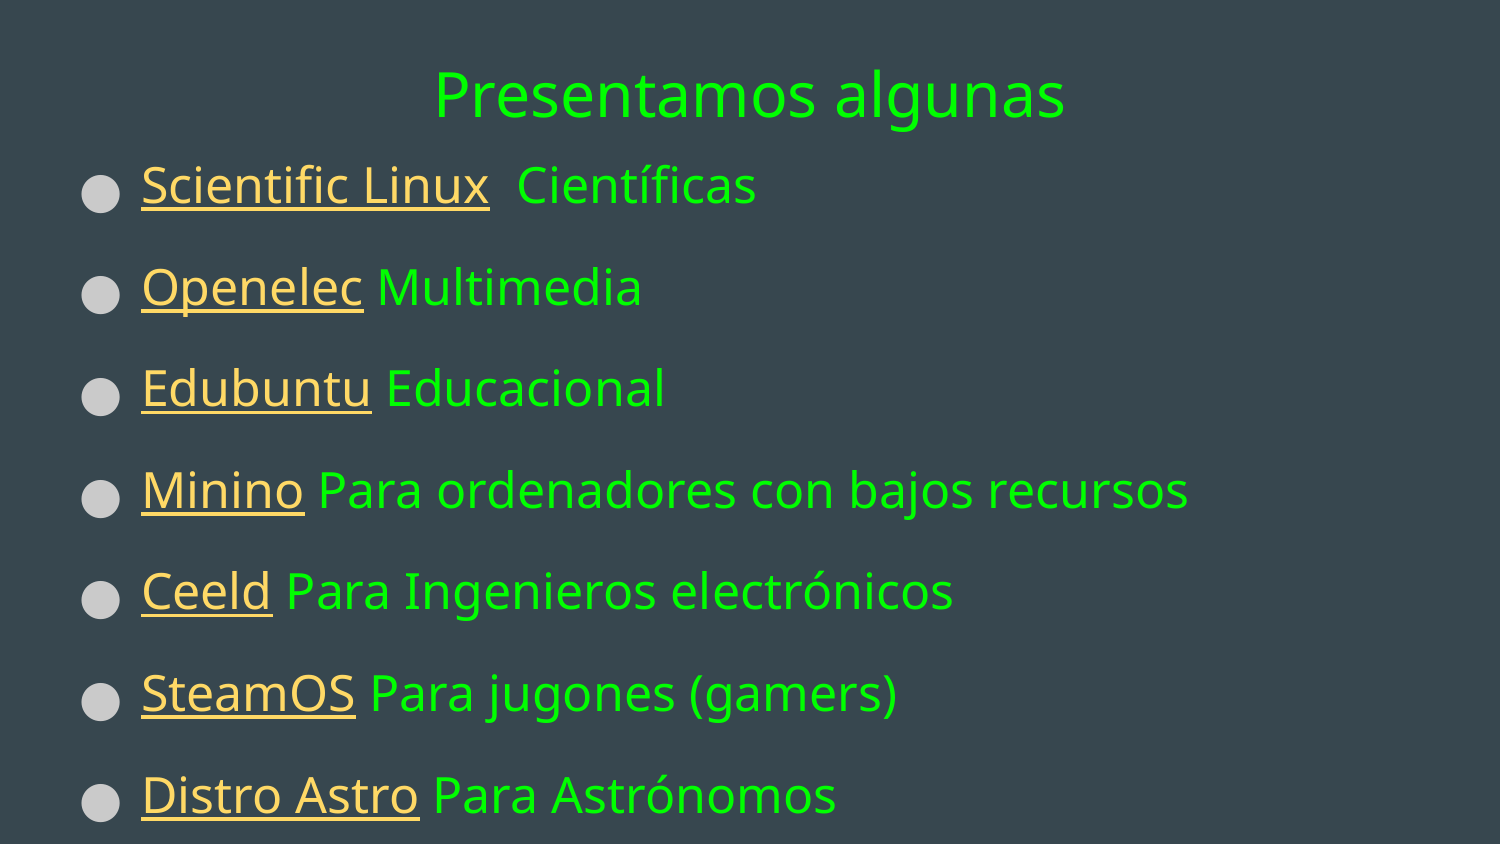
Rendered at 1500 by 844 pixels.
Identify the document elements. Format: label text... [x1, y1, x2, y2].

title Presentamos algunas [51, 40, 1449, 128]
list Scientific Linux Científicas Openelec Multimedia Edubuntu Educacional Minino Para ordenadores con bajos recursos Ceeld Para Ingenieros electrónicos SteamOS Para jugones (gamers) Distro Astro Para Astrónomos ArtistxLinux Para artistas [51, 138, 1449, 750]
